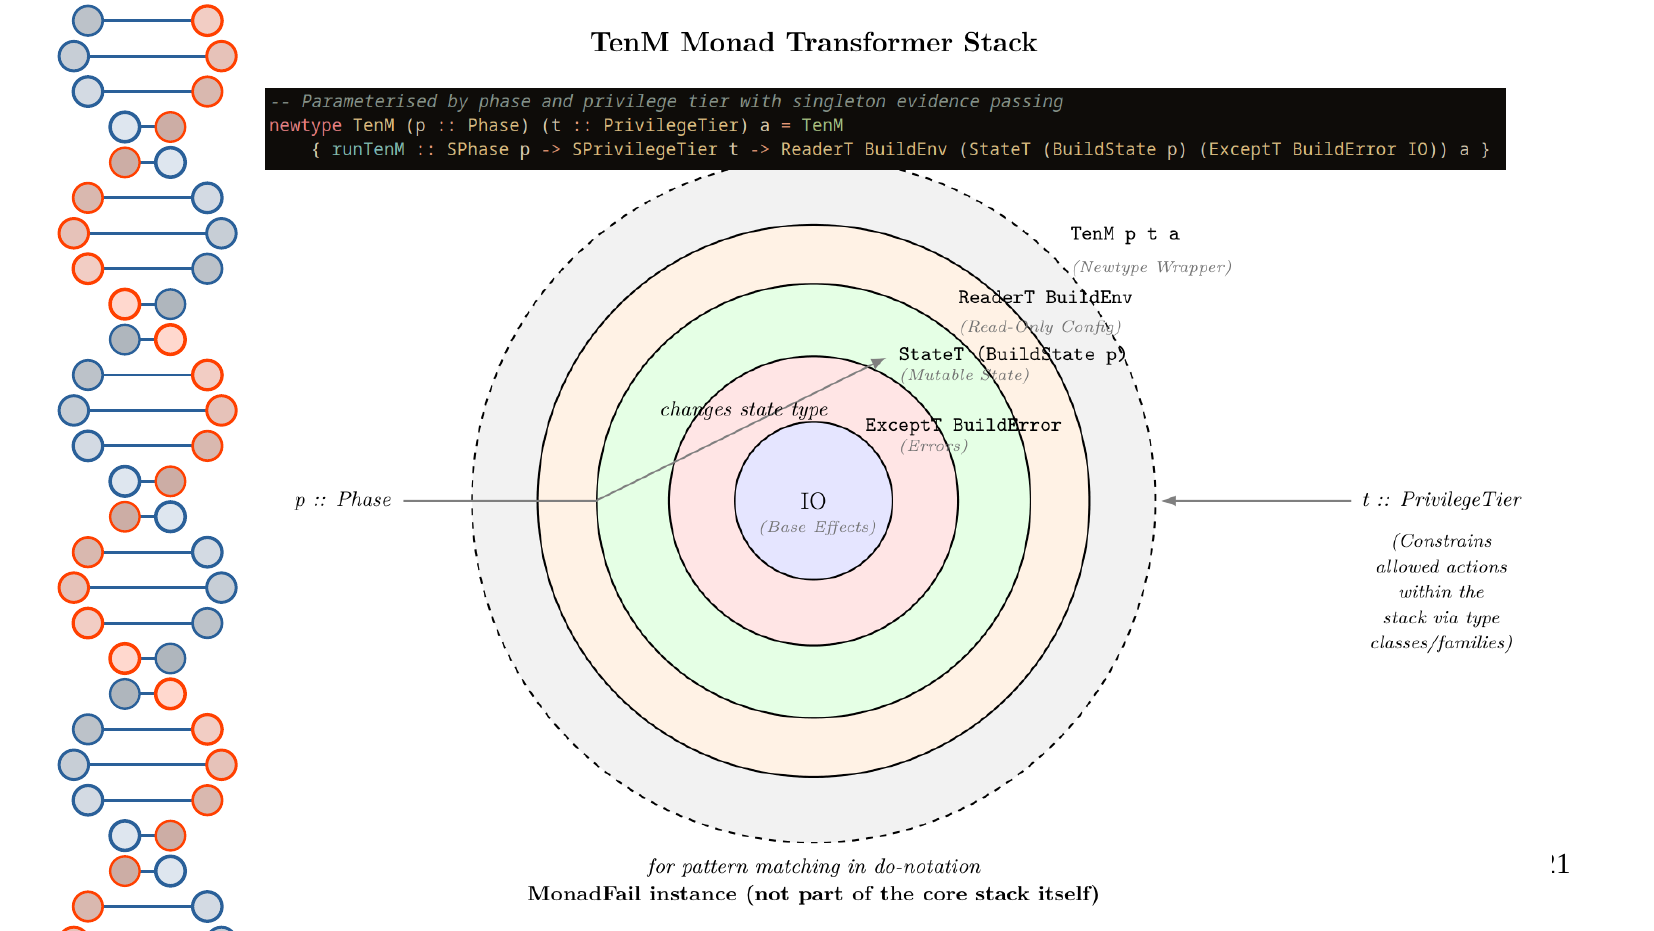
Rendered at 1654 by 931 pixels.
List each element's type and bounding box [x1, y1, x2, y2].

picture [265, 0, 1552, 931]
